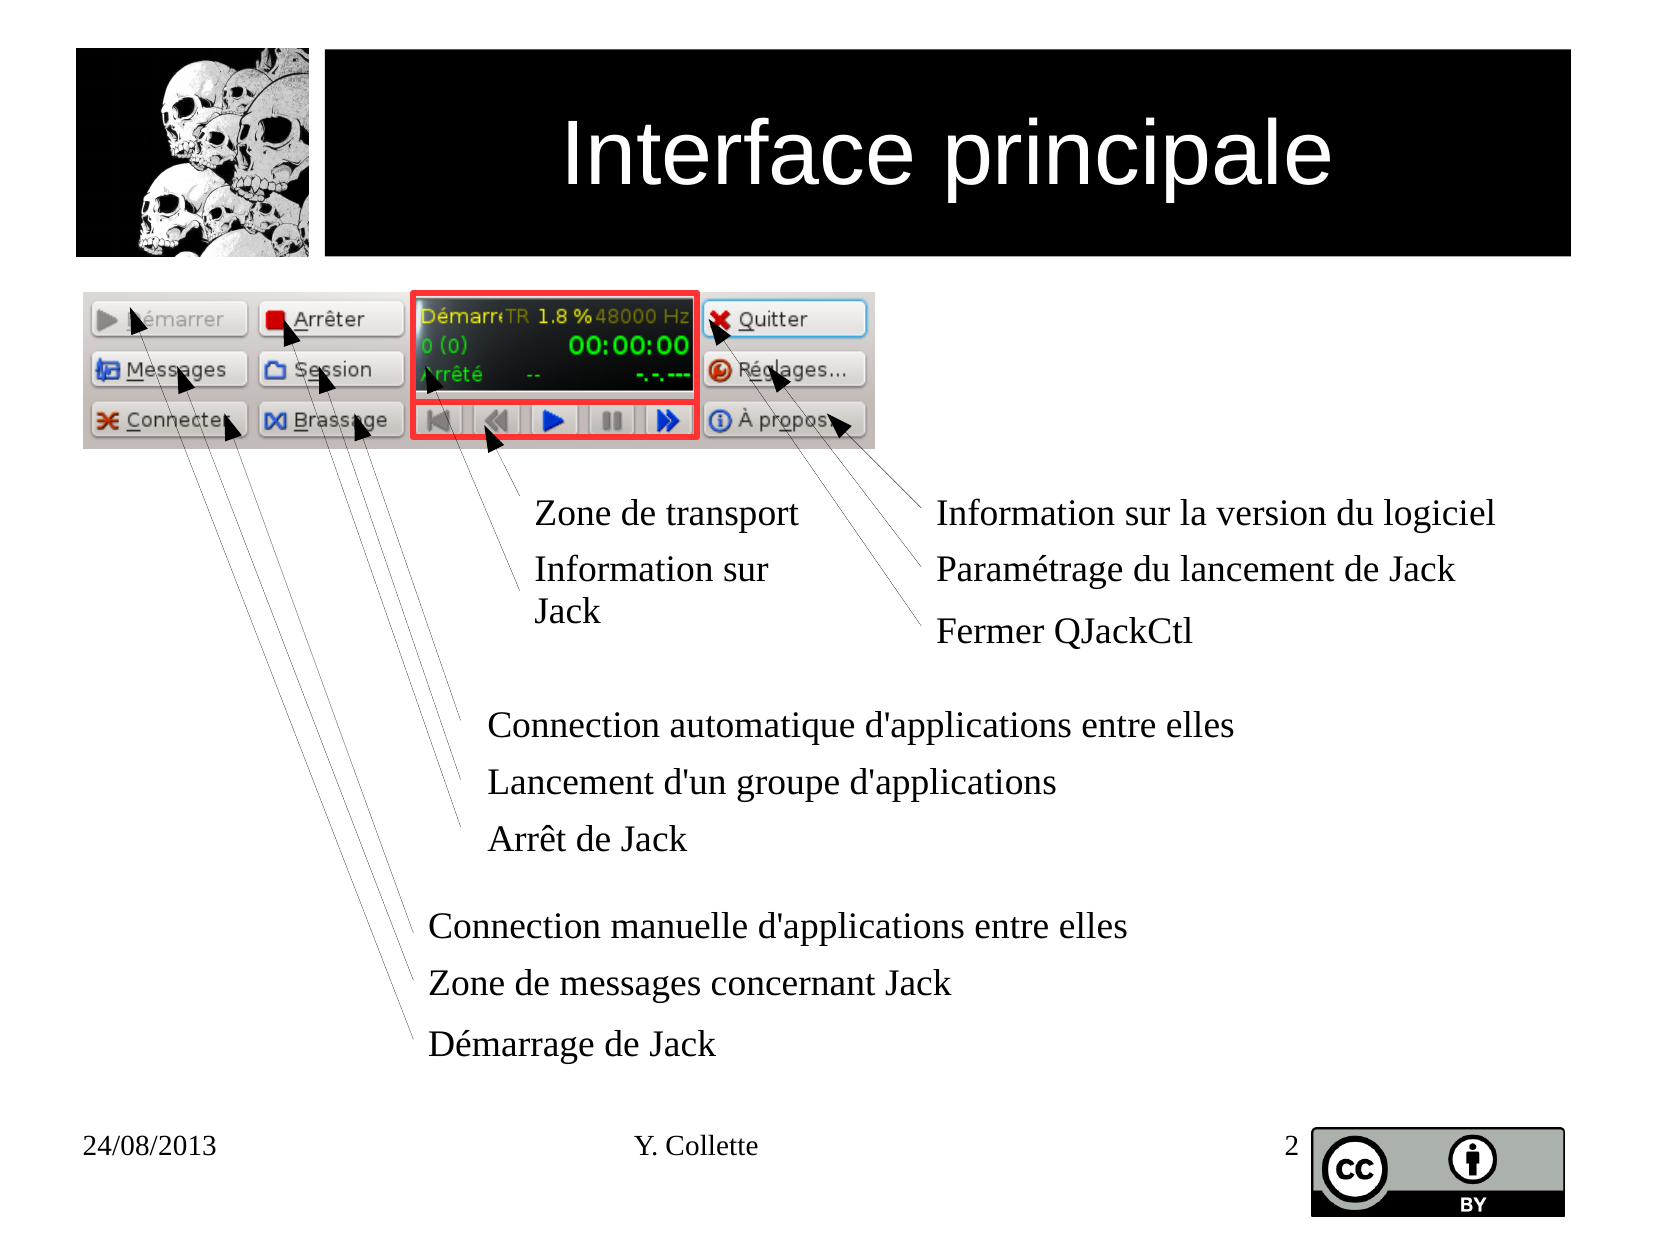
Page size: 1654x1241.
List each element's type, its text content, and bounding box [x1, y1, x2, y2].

text_box Connection automatique d'applications entre elles [472, 696, 1335, 754]
picture [457, 440, 487, 449]
picture [1311, 1127, 1565, 1217]
text_box Information sur Jack [519, 541, 804, 639]
text_box Arrêt de Jack [472, 810, 745, 867]
picture [416, 405, 453, 434]
picture [83, 292, 459, 449]
picture [76, 48, 309, 257]
text_box Connection manuelle d'applications entre elles [413, 897, 1217, 954]
text_box Paramétrage du lancement de Jack [921, 541, 1560, 598]
text_box Information sur la version du logiciel [921, 484, 1571, 541]
text_box Fermer QJackCtl [921, 602, 1583, 659]
picture [443, 405, 694, 434]
text_box Lancement d'un groupe d'applications [472, 753, 1170, 811]
text_box Démarrage de Jack [413, 1015, 780, 1073]
picture [499, 292, 875, 449]
title Interface principale [324, 49, 1571, 257]
text_box Zone de transport [519, 484, 851, 541]
text_box Zone de messages concernant Jack [413, 954, 1052, 1011]
picture [416, 296, 694, 399]
